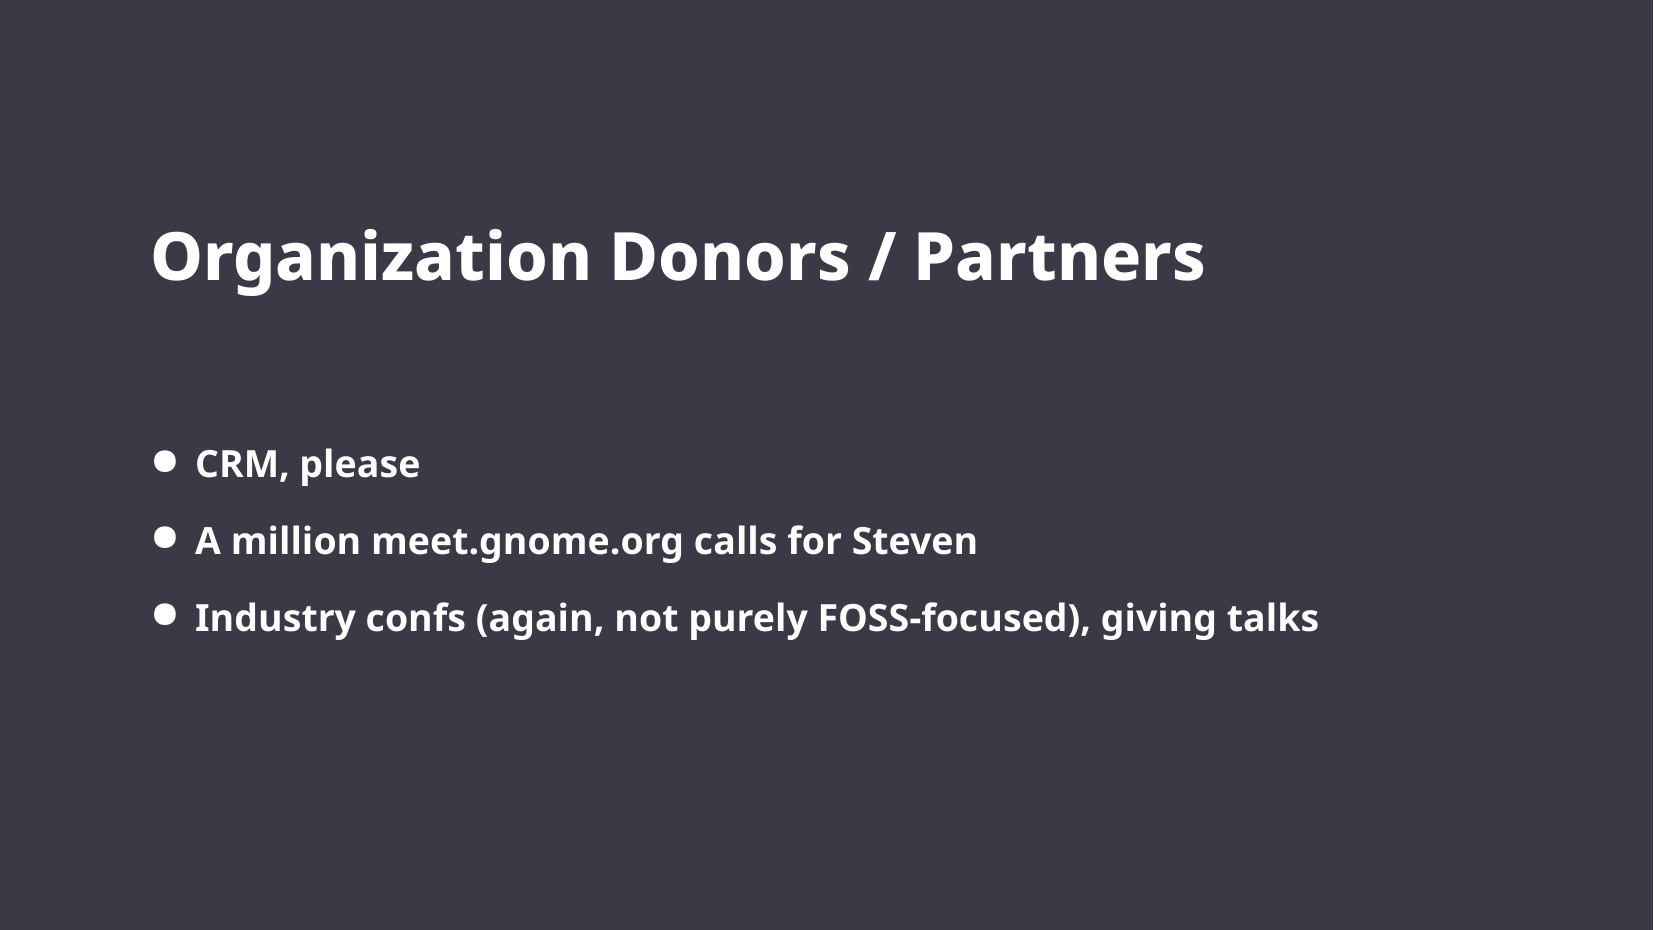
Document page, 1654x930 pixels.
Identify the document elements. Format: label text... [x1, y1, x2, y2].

title Organization Donors / Partners [150, 138, 1426, 301]
text_box CRM, please A million meet.gnome.org calls for Steven Industry confs (again, not purely FOSS-focused), giving talks [150, 412, 1500, 767]
